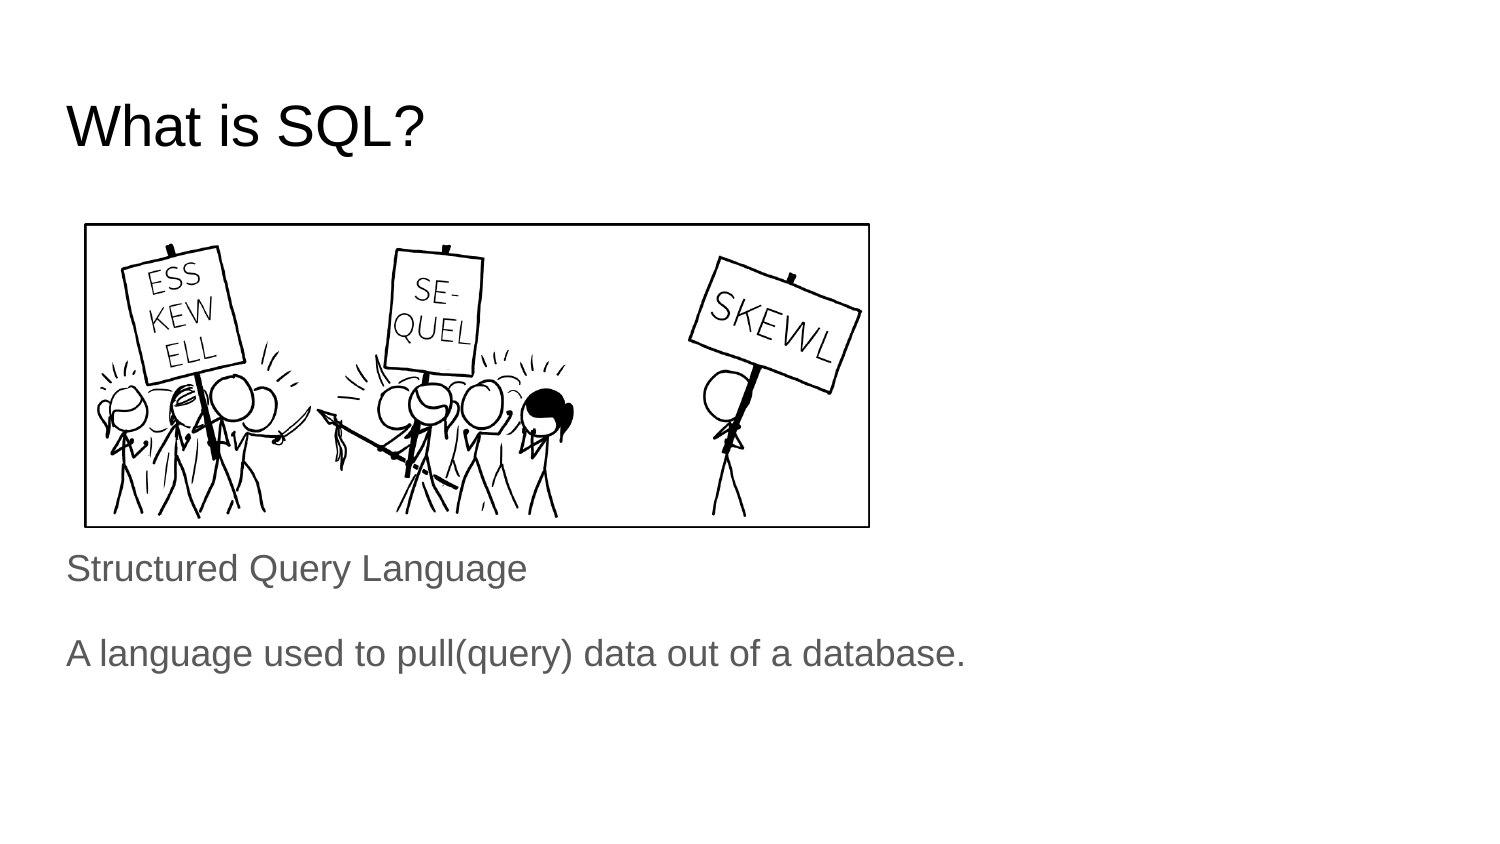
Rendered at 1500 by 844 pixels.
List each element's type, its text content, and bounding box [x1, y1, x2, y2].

title What is SQL? [51, 72, 1449, 167]
picture [84, 223, 870, 528]
list Structured Query Language A language used to pull(query) data out of a database. [51, 189, 1449, 750]
